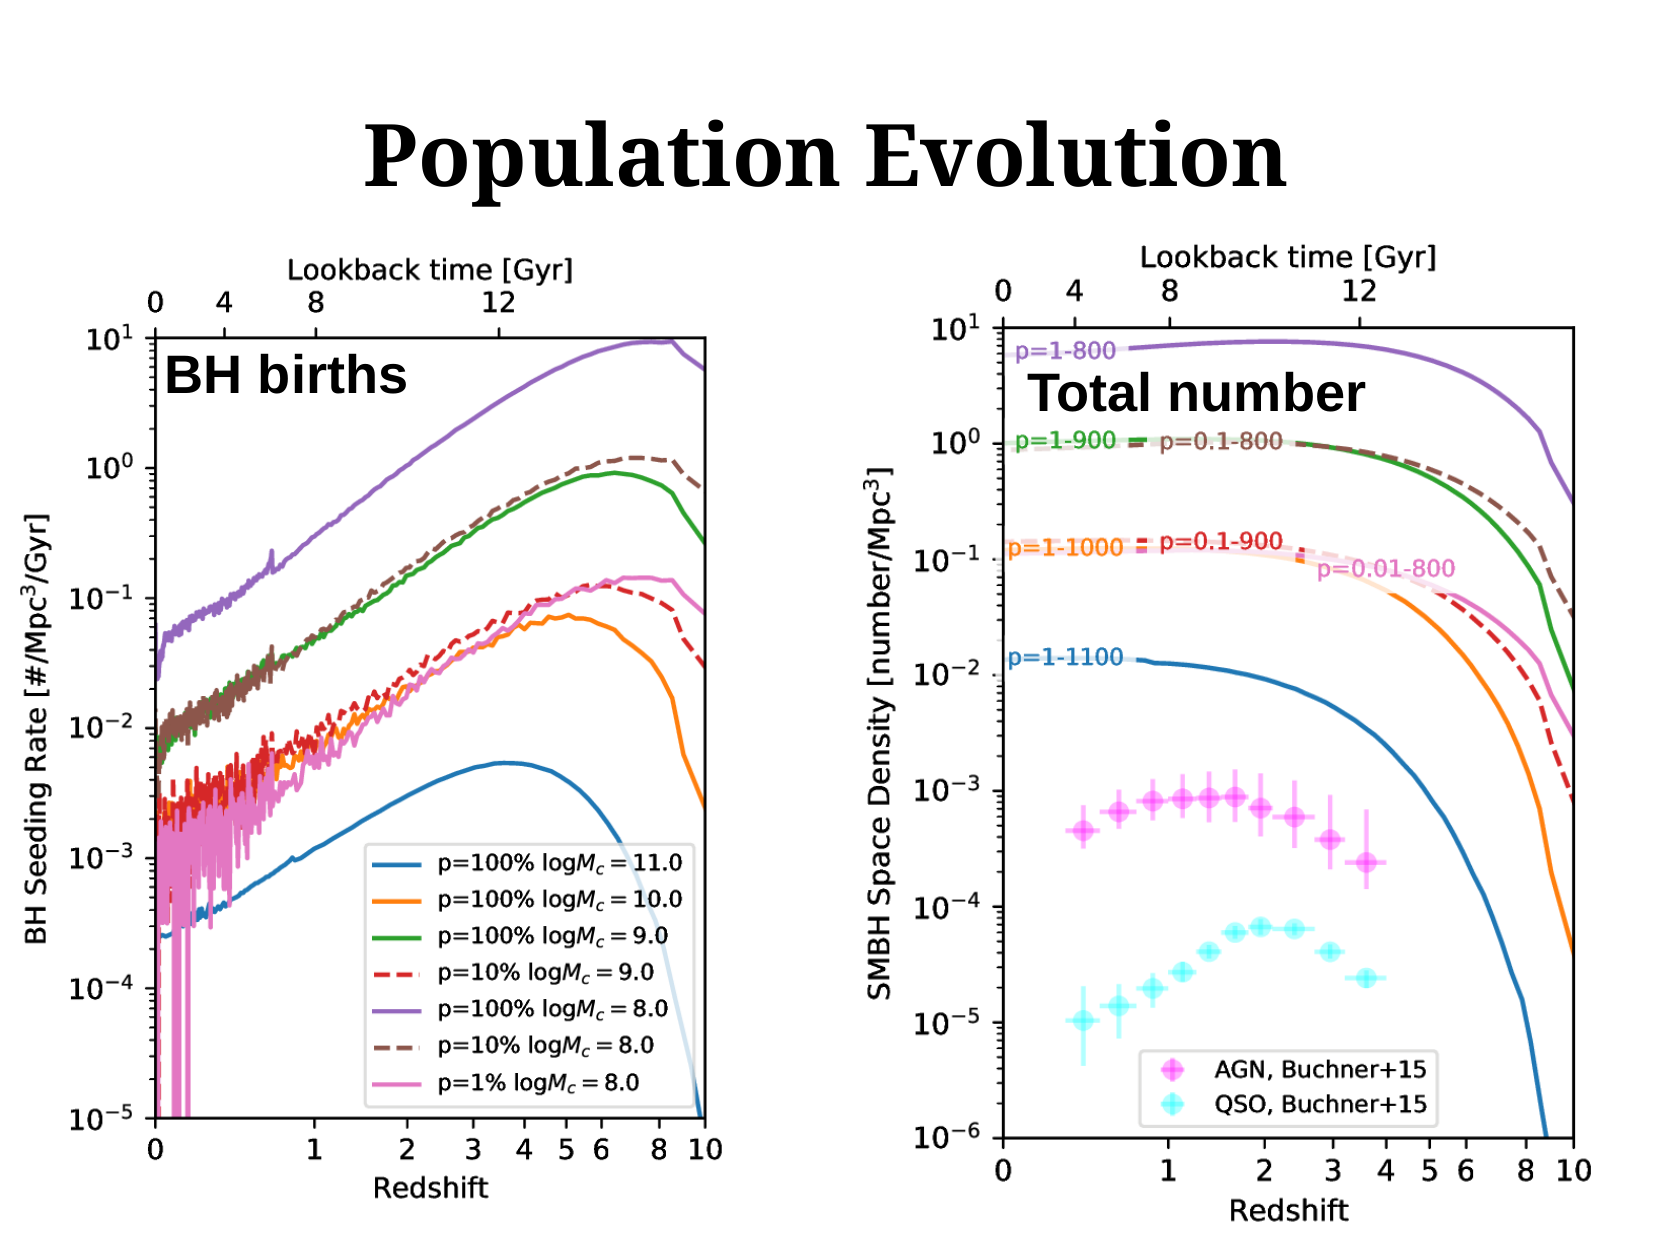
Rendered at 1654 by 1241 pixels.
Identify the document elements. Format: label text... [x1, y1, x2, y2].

picture [0, 238, 743, 1224]
text_box BH births [150, 337, 526, 413]
picture [842, 224, 1613, 1241]
text_box Total number [1012, 355, 1576, 492]
title Population Evolution [82, 49, 1571, 257]
